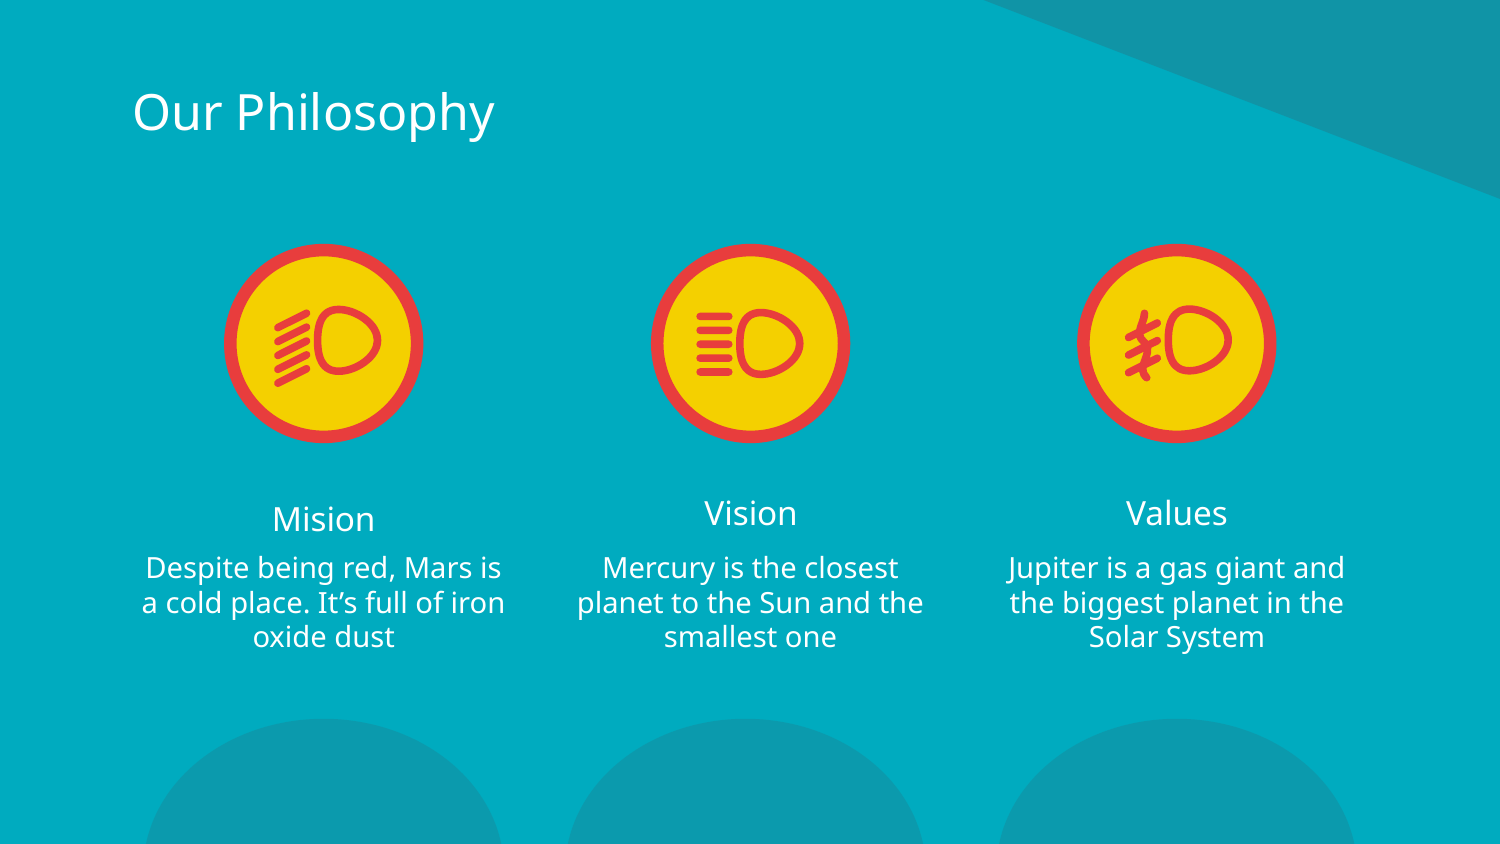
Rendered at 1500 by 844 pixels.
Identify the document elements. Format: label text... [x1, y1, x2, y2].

title Our Philosophy [116, 63, 1383, 158]
subtitle Mercury is the closest planet to the Sun and the smallest one [551, 533, 950, 663]
subtitle Values [1017, 477, 1337, 548]
text_box [1083, 250, 1271, 437]
subtitle Despite being red, Mars is a cold place. It’s full of iron oxide dust [124, 533, 523, 663]
subtitle Vision [591, 477, 911, 533]
subtitle Jupiter is a gas giant and the biggest planet in the Solar System [978, 533, 1377, 663]
text_box [230, 250, 418, 437]
text_box [657, 250, 845, 437]
subtitle Mision [163, 477, 484, 548]
